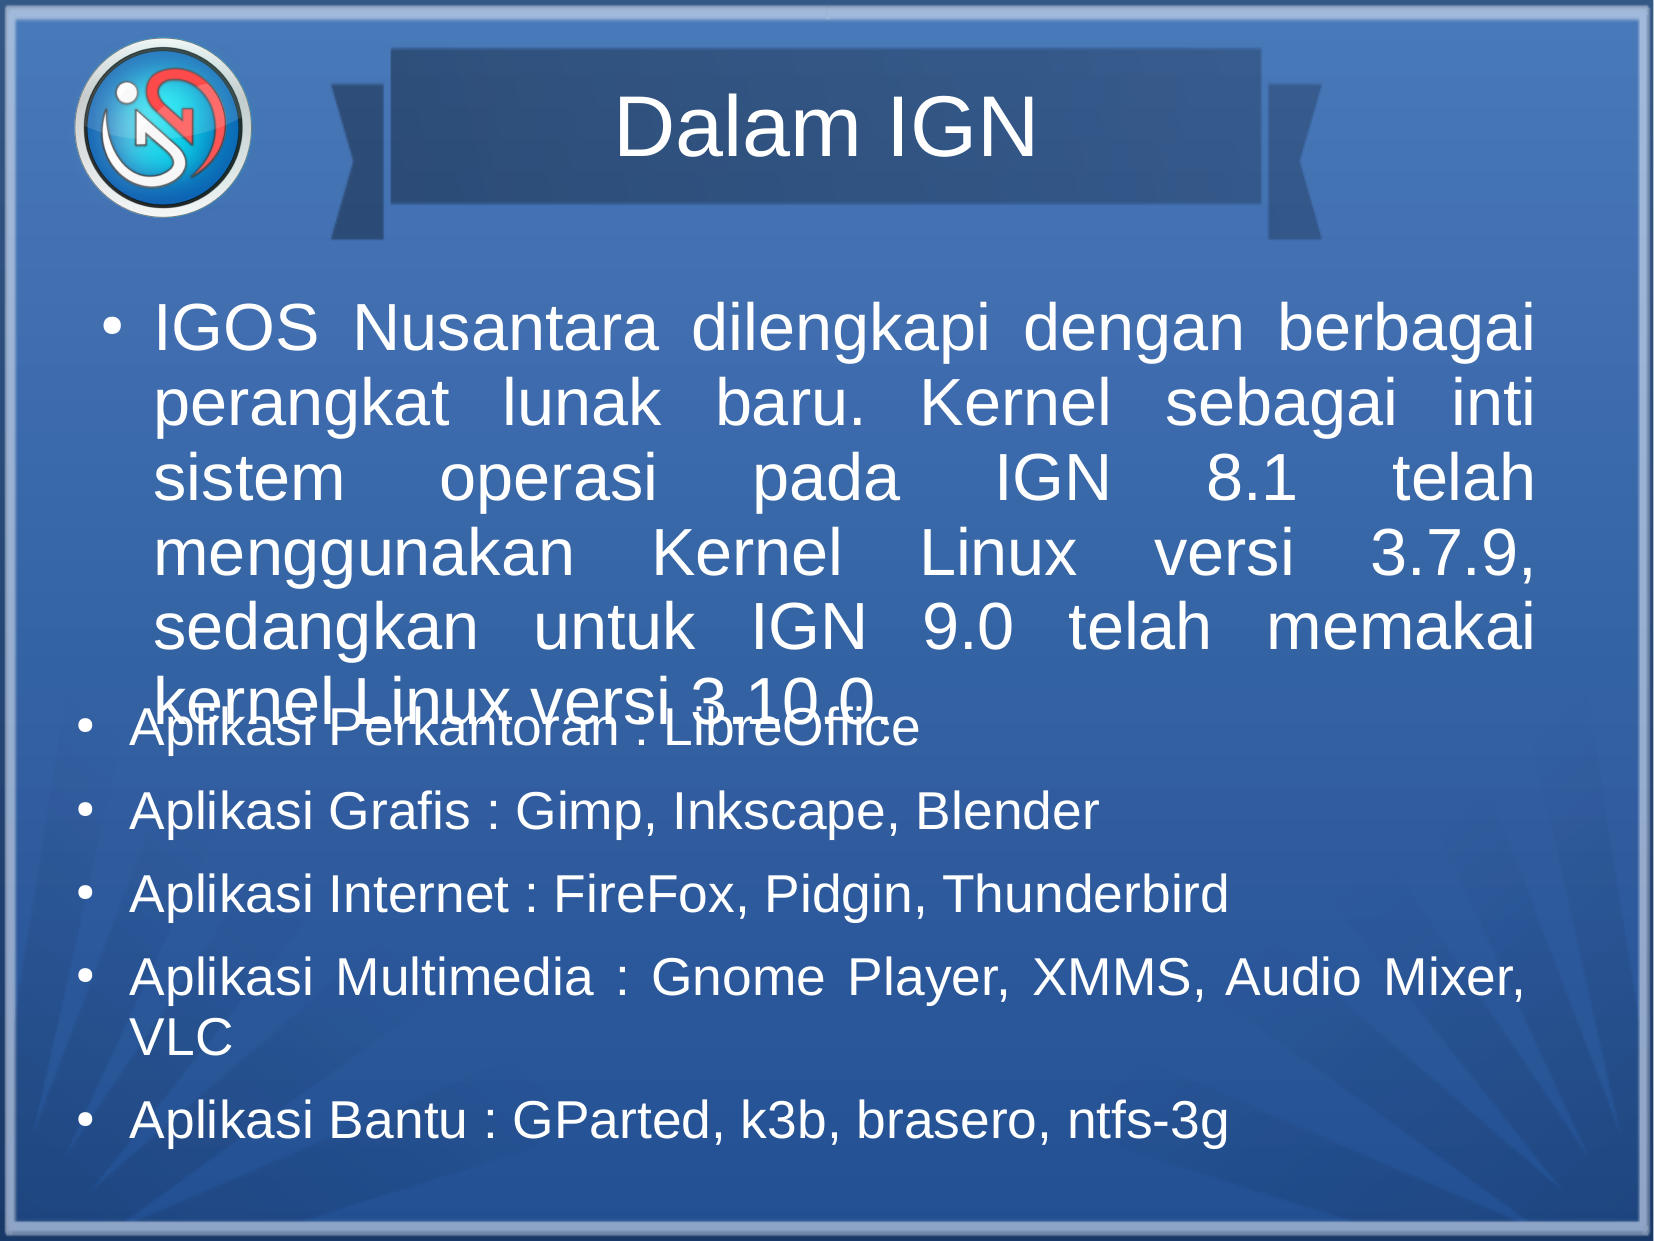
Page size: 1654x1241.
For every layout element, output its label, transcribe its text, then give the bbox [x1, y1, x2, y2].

picture [0, 0, 1654, 1241]
title Dalam IGN [389, 49, 1264, 205]
list IGOS Nusantara dilengkapi dengan berbagai perangkat lunak baru. Kernel sebagai inti sistem operasi pada IGN 8.1 telah menggunakan Kernel Linux versi 3.7.9, sedangkan untuk IGN 9.0 telah memakai kernel Linux versi 3.10.0. [82, 290, 1538, 748]
list Aplikasi Perkantoran : LibreOffice Aplikasi Grafis : Gimp, Inkscape, Blender Aplikasi Internet : FireFox, Pidgin, Thunderbird Aplikasi Multimedia : Gnome Player, XMMS, Audio Mixer, VLC Aplikasi Bantu : GParted, k3b, brasero, ntfs-3g [73, 697, 1529, 1155]
